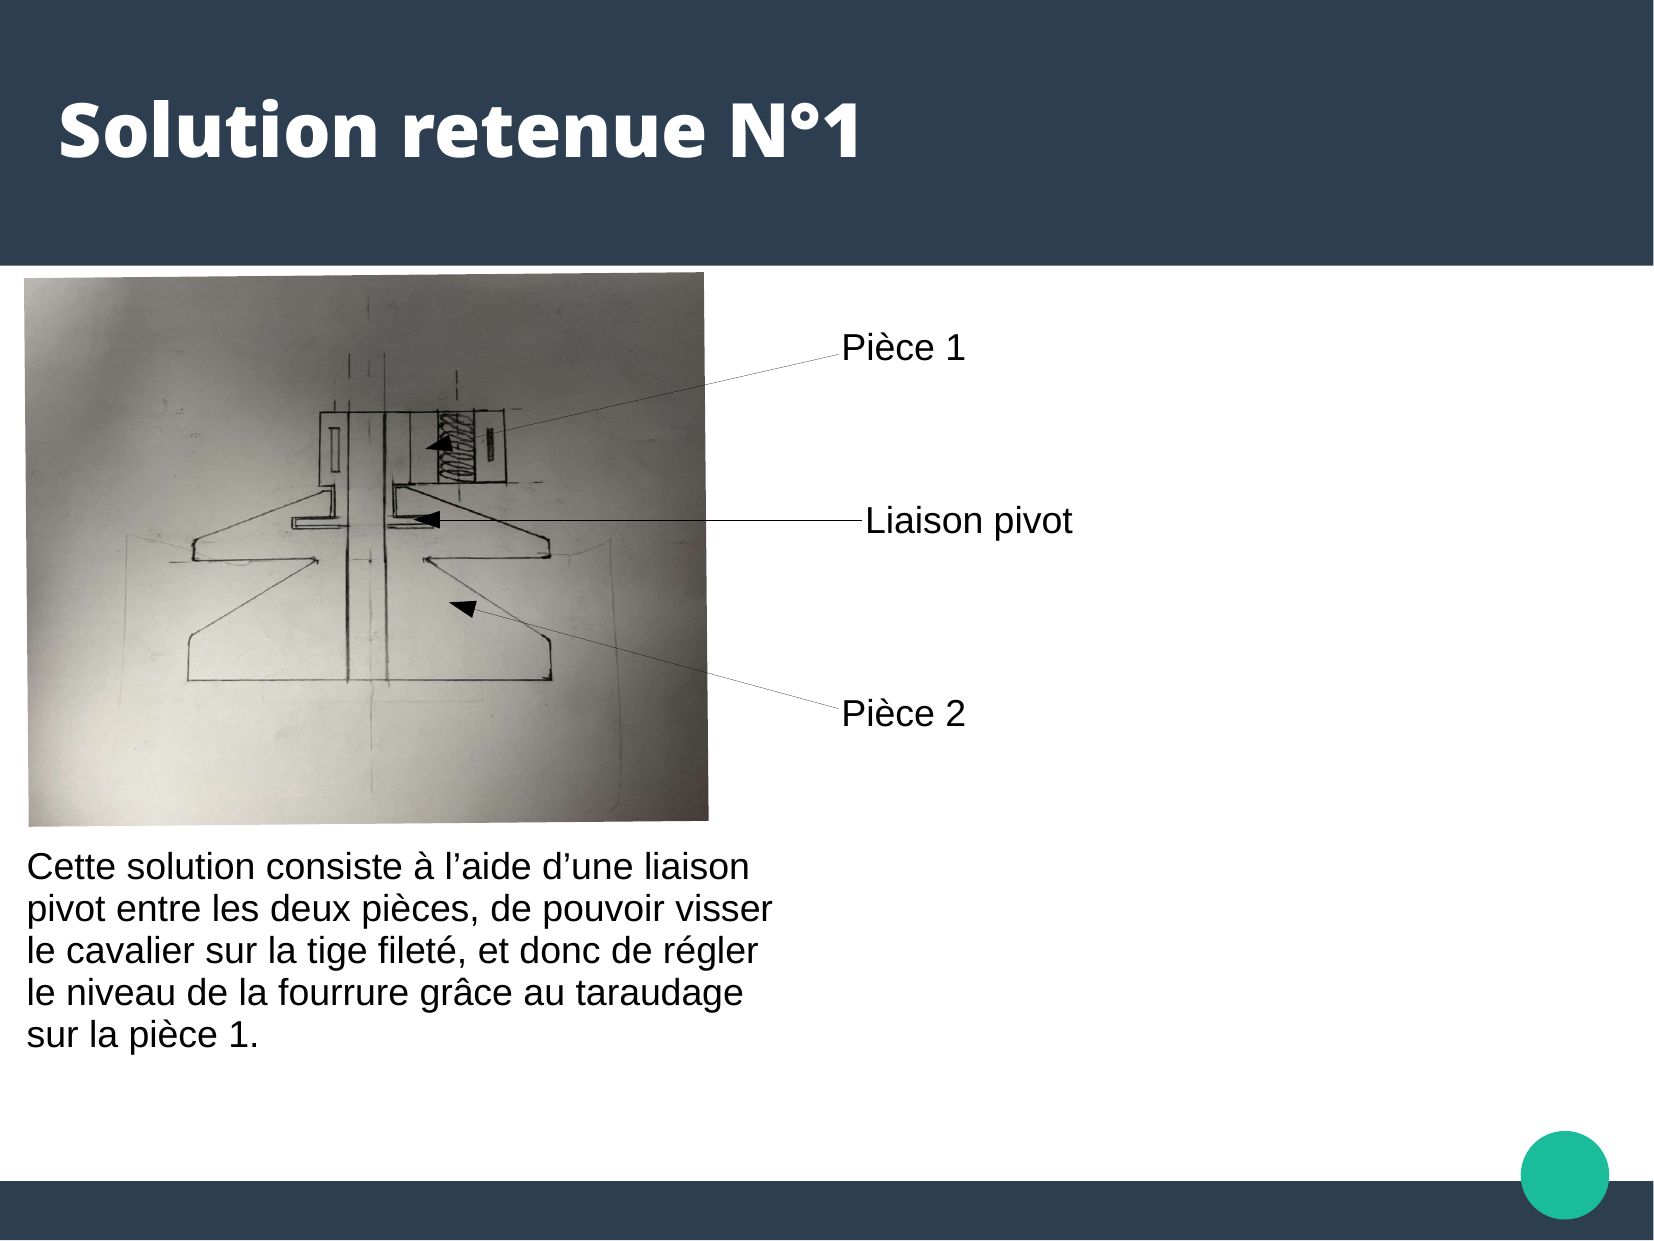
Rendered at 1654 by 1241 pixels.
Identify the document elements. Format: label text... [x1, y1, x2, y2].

text_box Pièce 1 [826, 318, 1016, 418]
text_box Pièce 2 [826, 685, 1016, 742]
picture [23, 272, 709, 827]
title Solution retenue N°1 [59, 49, 1595, 207]
text_box Liaison pivot [850, 491, 1111, 591]
text_box Cette solution consiste à l’aide d’une liaison pivot entre les deux pièces, de pouvoir visser le cavalier sur la tige fileté, et donc de régler le niveau de la fourrure grâce au taraudage sur la pièce 1. [11, 838, 792, 1063]
